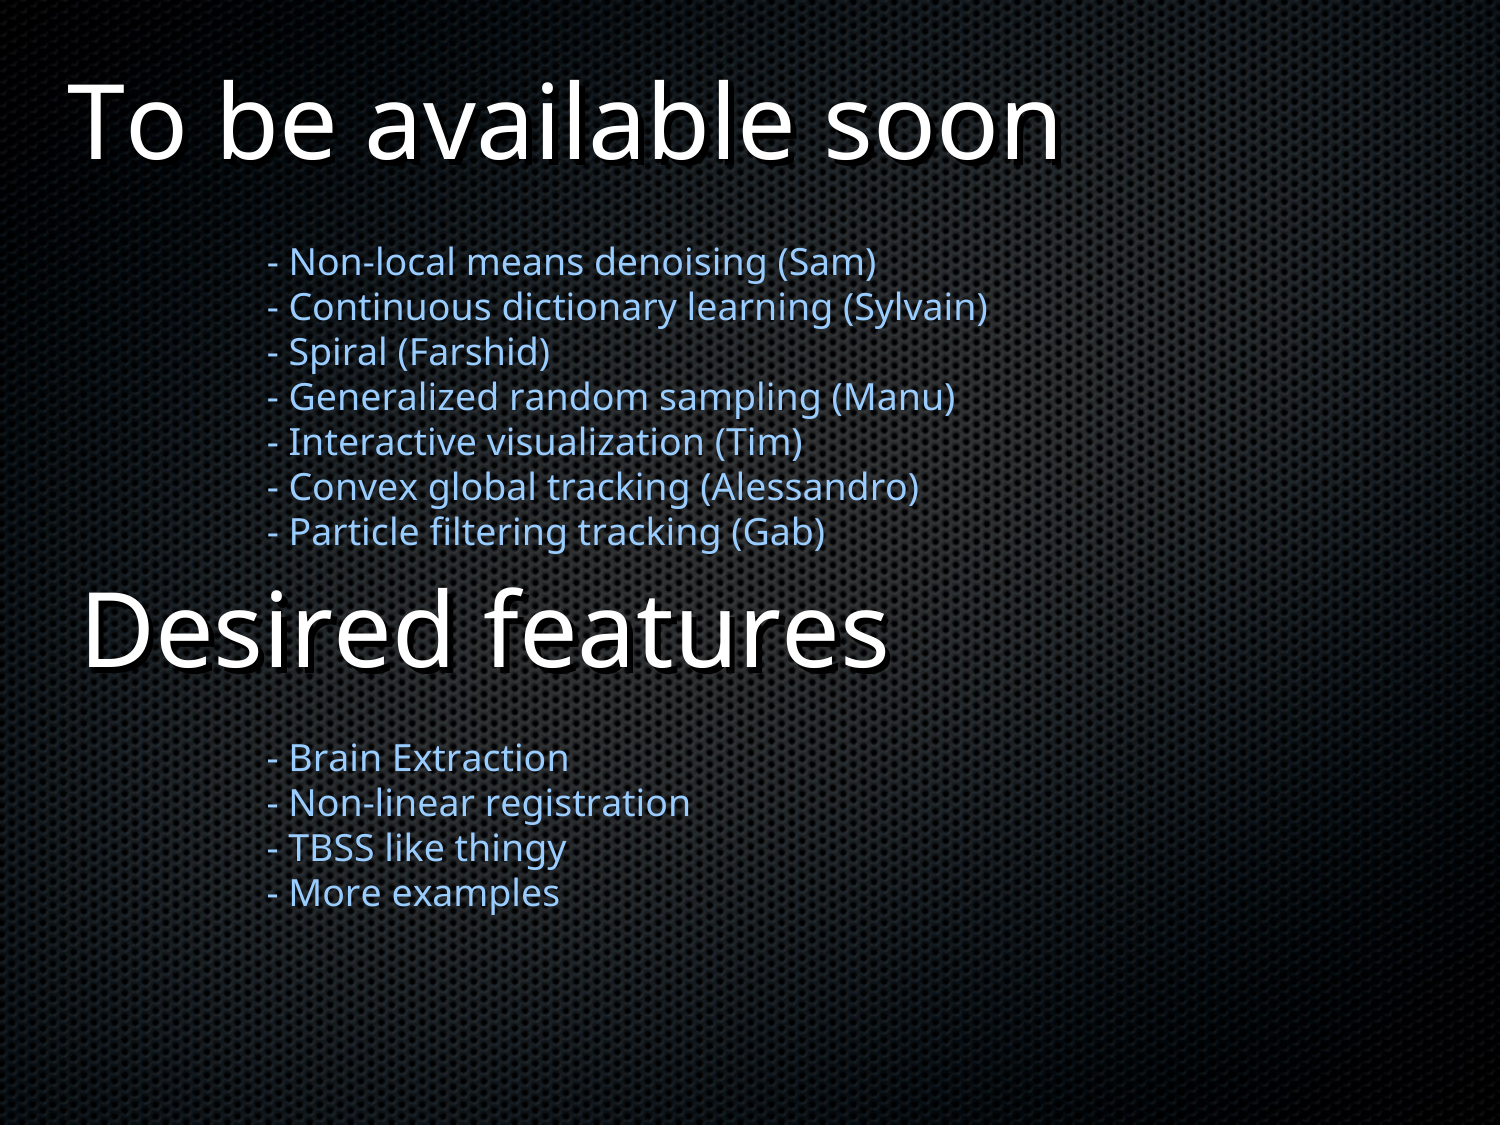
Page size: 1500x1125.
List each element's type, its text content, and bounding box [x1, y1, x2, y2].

text_box - Brain Extraction - Non-linear registration - TBSS like thingy - More examples [251, 726, 732, 922]
title Desired features [70, 555, 1376, 697]
title To be available soon [59, 47, 1364, 189]
picture [0, 0, 1500, 1125]
text_box - Non-local means denoising (Sam) - Continuous dictionary learning (Sylvain) - Spiral (Farshid) - Generalized random sampling (Manu) - Interactive visualization (Tim) - Convex global tracking (Alessandro) - Particle filtering tracking (Gab) [252, 230, 1062, 561]
